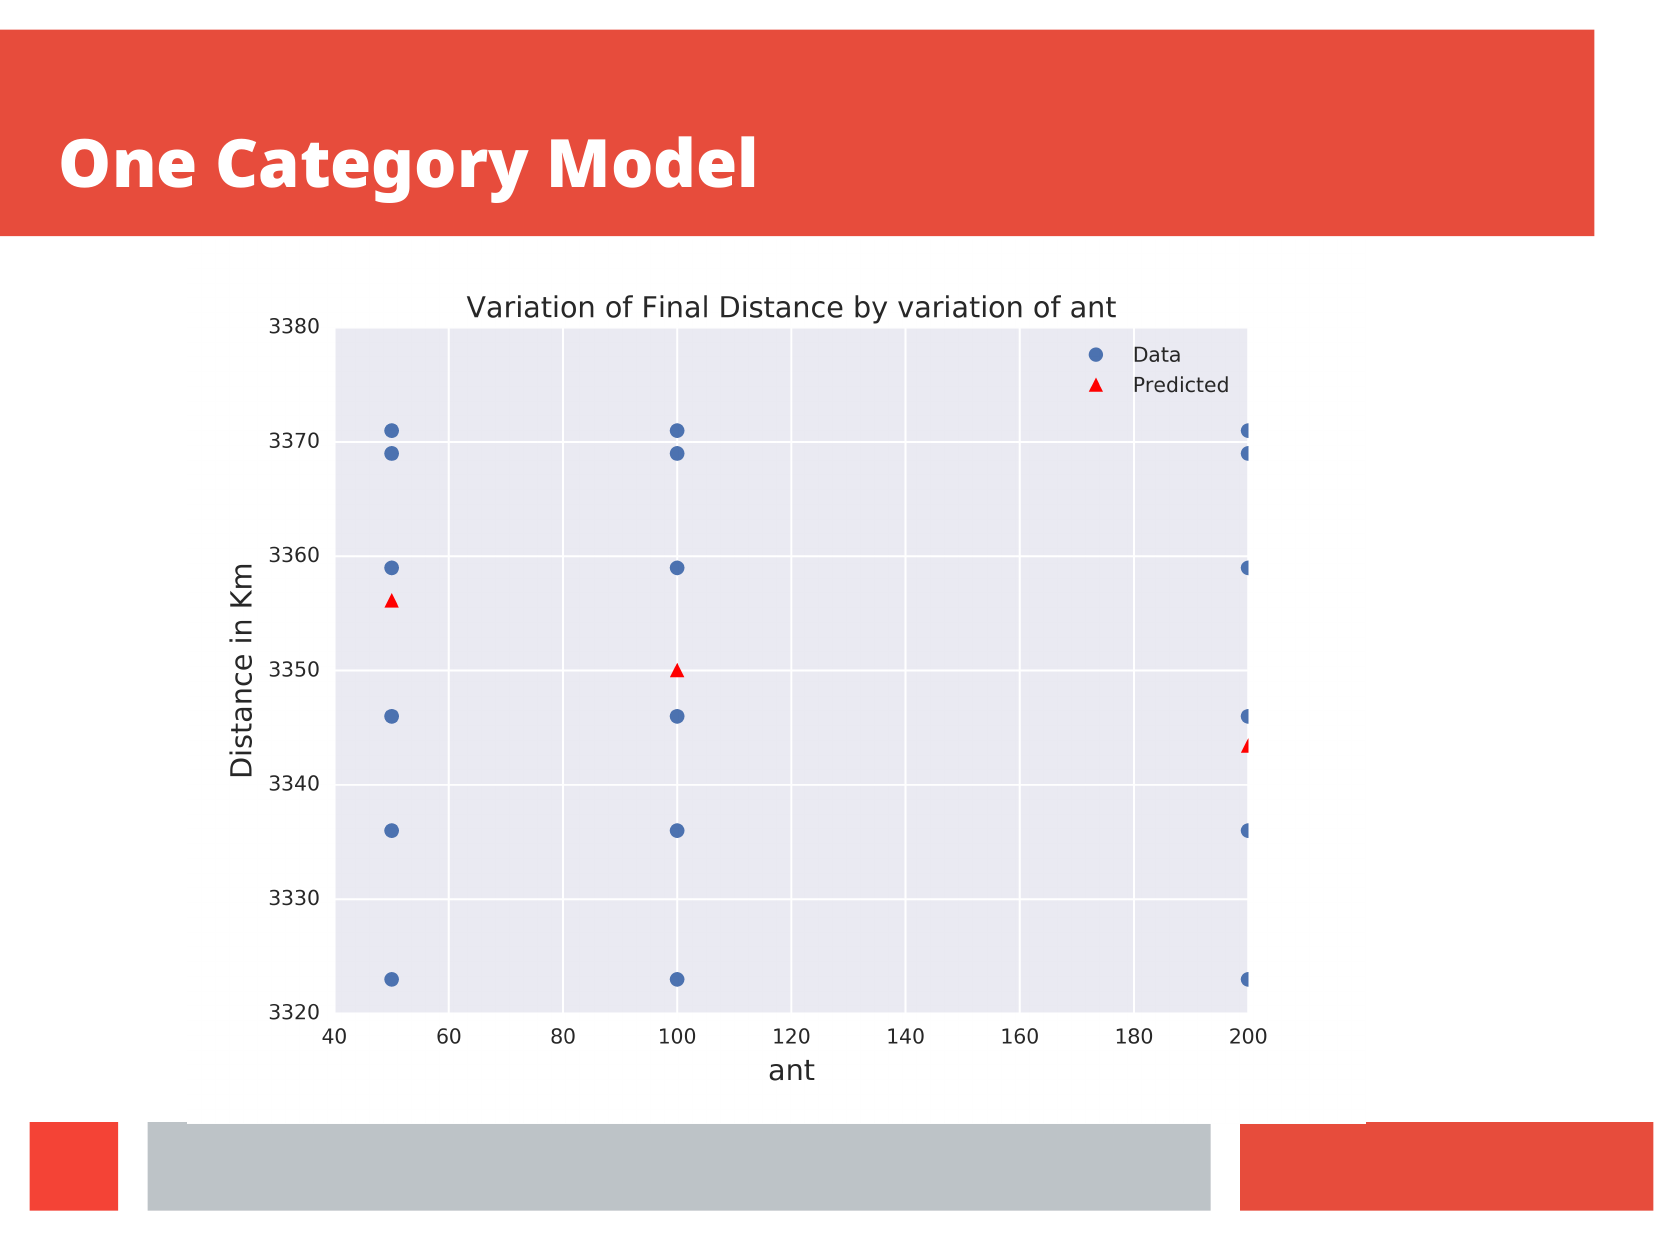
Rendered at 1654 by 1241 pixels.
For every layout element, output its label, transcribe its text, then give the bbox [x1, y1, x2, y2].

title One Category Model [59, 59, 1595, 207]
picture [187, 239, 1366, 1124]
